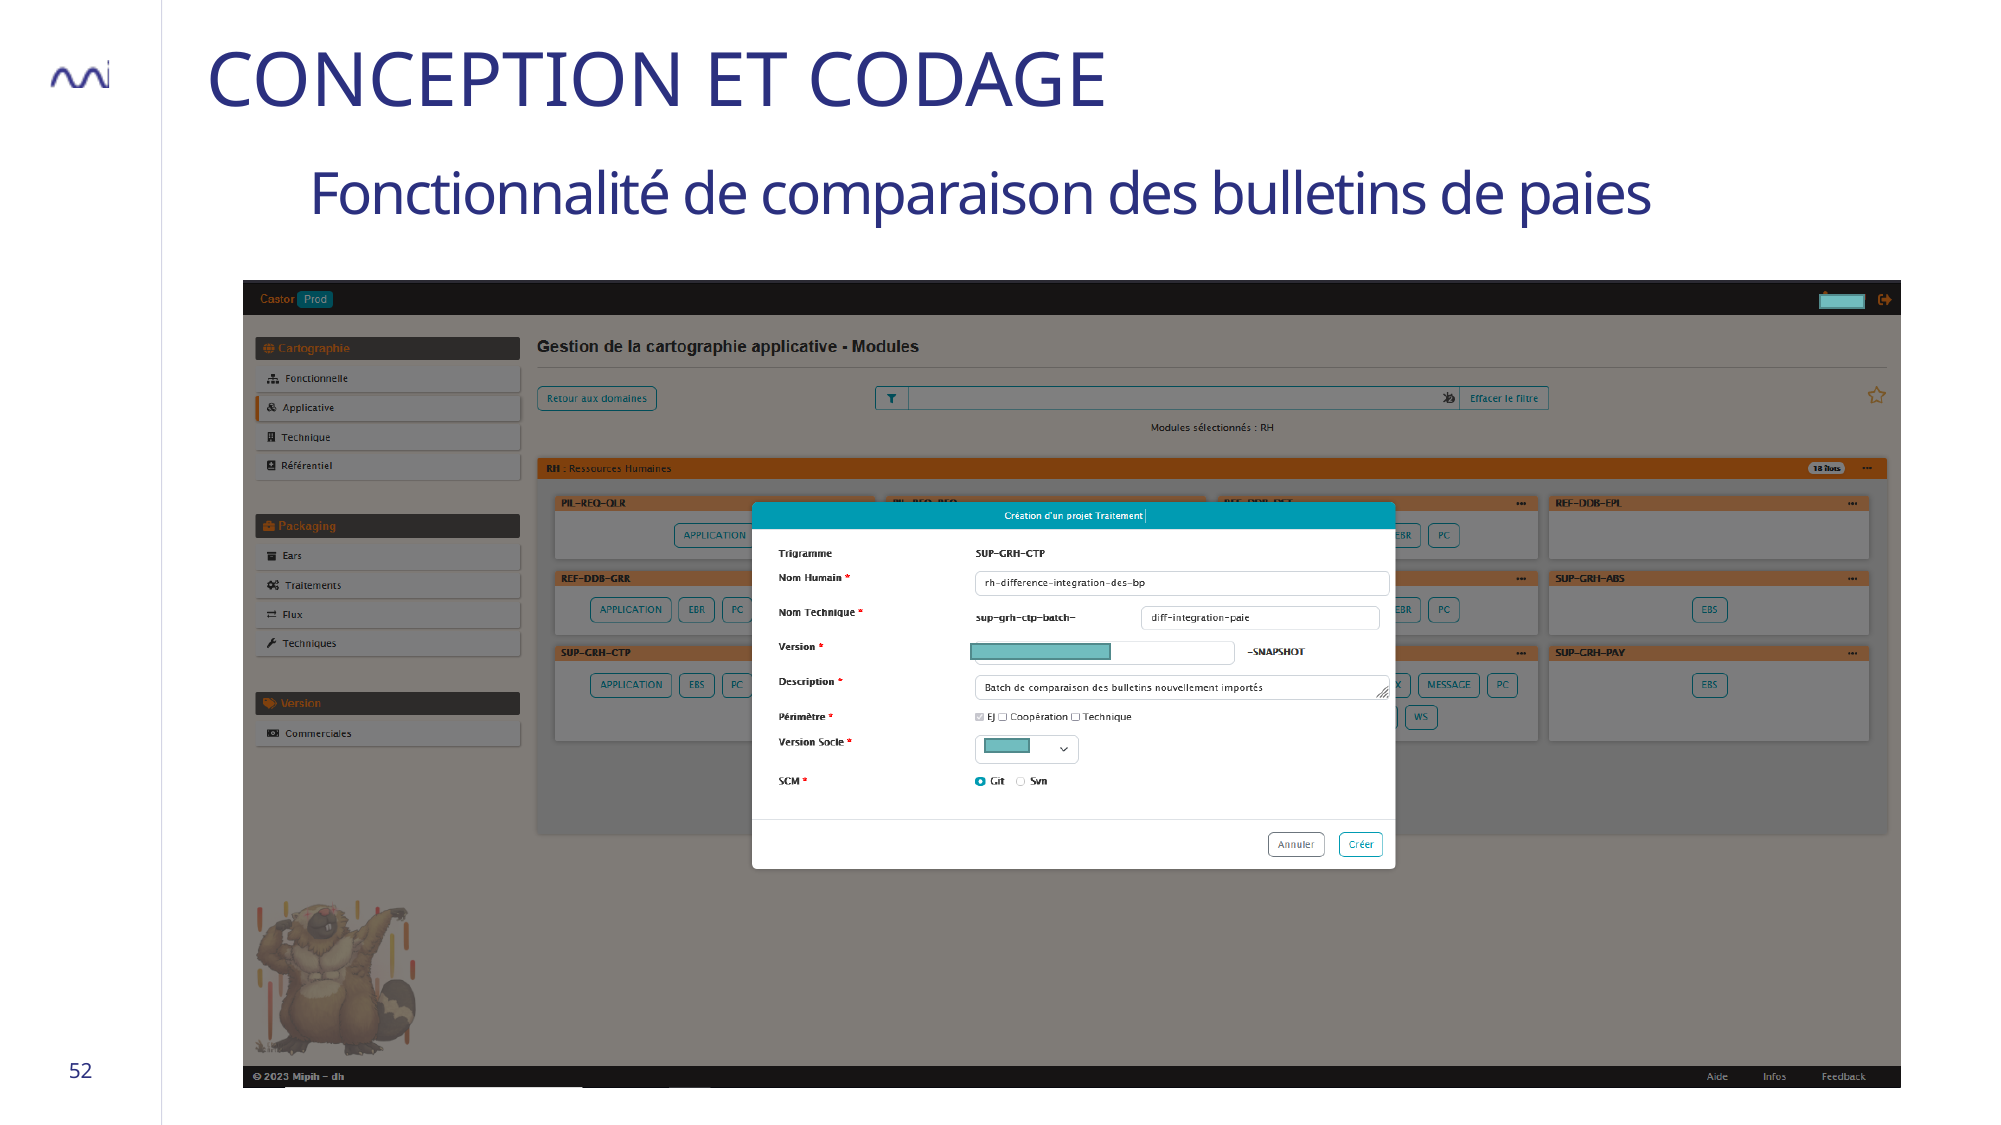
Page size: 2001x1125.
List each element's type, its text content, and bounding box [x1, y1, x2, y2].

text_box Fonctionnalité de comparaison des bulletins de paies [294, 161, 1685, 252]
text_box CONCEPTION ET CODAGE [191, 23, 1192, 130]
text_box [1820, 295, 1864, 308]
text_box [985, 739, 1029, 752]
text_box 52 [38, 1052, 123, 1091]
text_box [971, 644, 1110, 659]
picture [243, 280, 1901, 1088]
